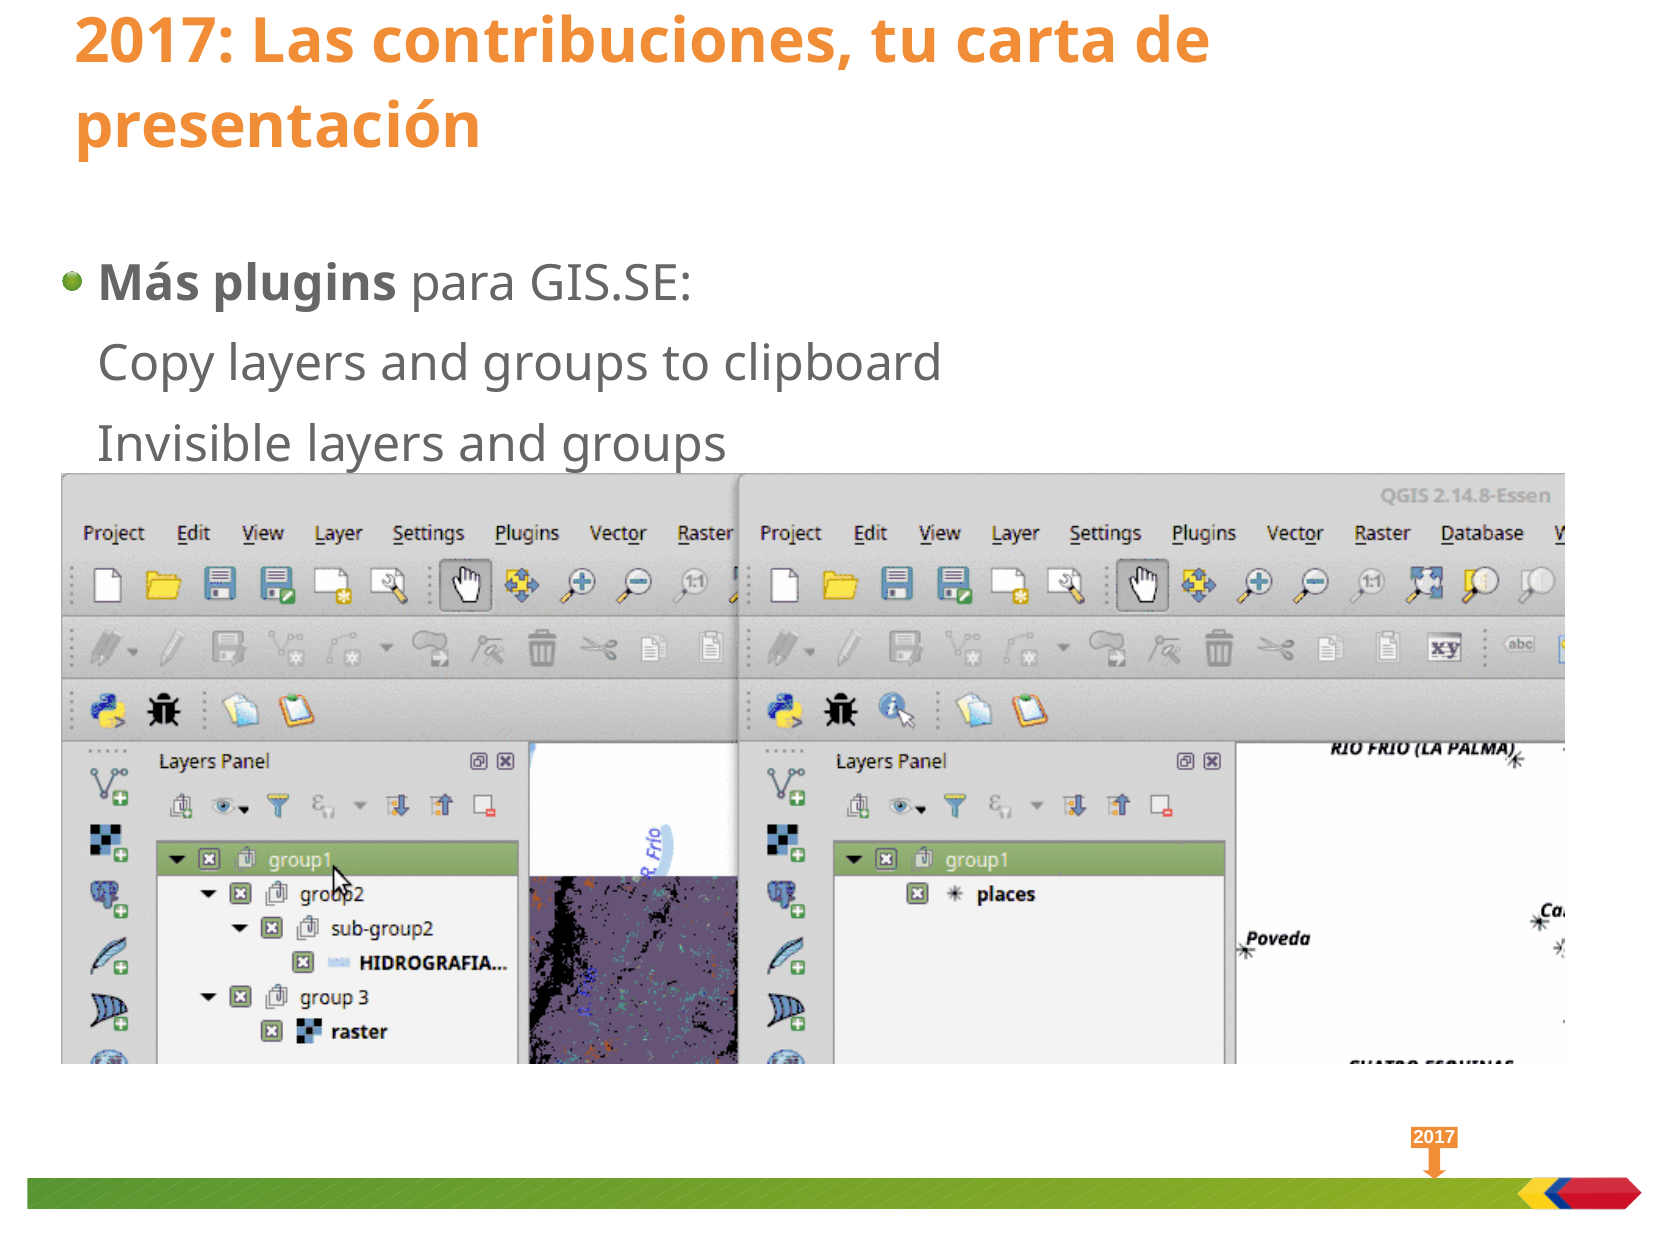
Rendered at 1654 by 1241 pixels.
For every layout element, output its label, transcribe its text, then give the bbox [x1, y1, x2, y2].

text_box [27, 1178, 1532, 1209]
text_box 2017 [1411, 1126, 1458, 1180]
text_box Más plugins para GIS.SE: Copy layers and groups to clipboard Invisible layers and groups Cooperación Suiza en Colombia: plugin Asistente LADM_COL (ISO 19152) Project Generator, trabajo conjunto con Matthias Kuhn [46, 159, 1605, 1118]
picture [61, 473, 1565, 1064]
picture [1517, 1131, 1642, 1241]
title 2017: Las contribuciones, tu carta de presentación [74, 45, 1599, 118]
